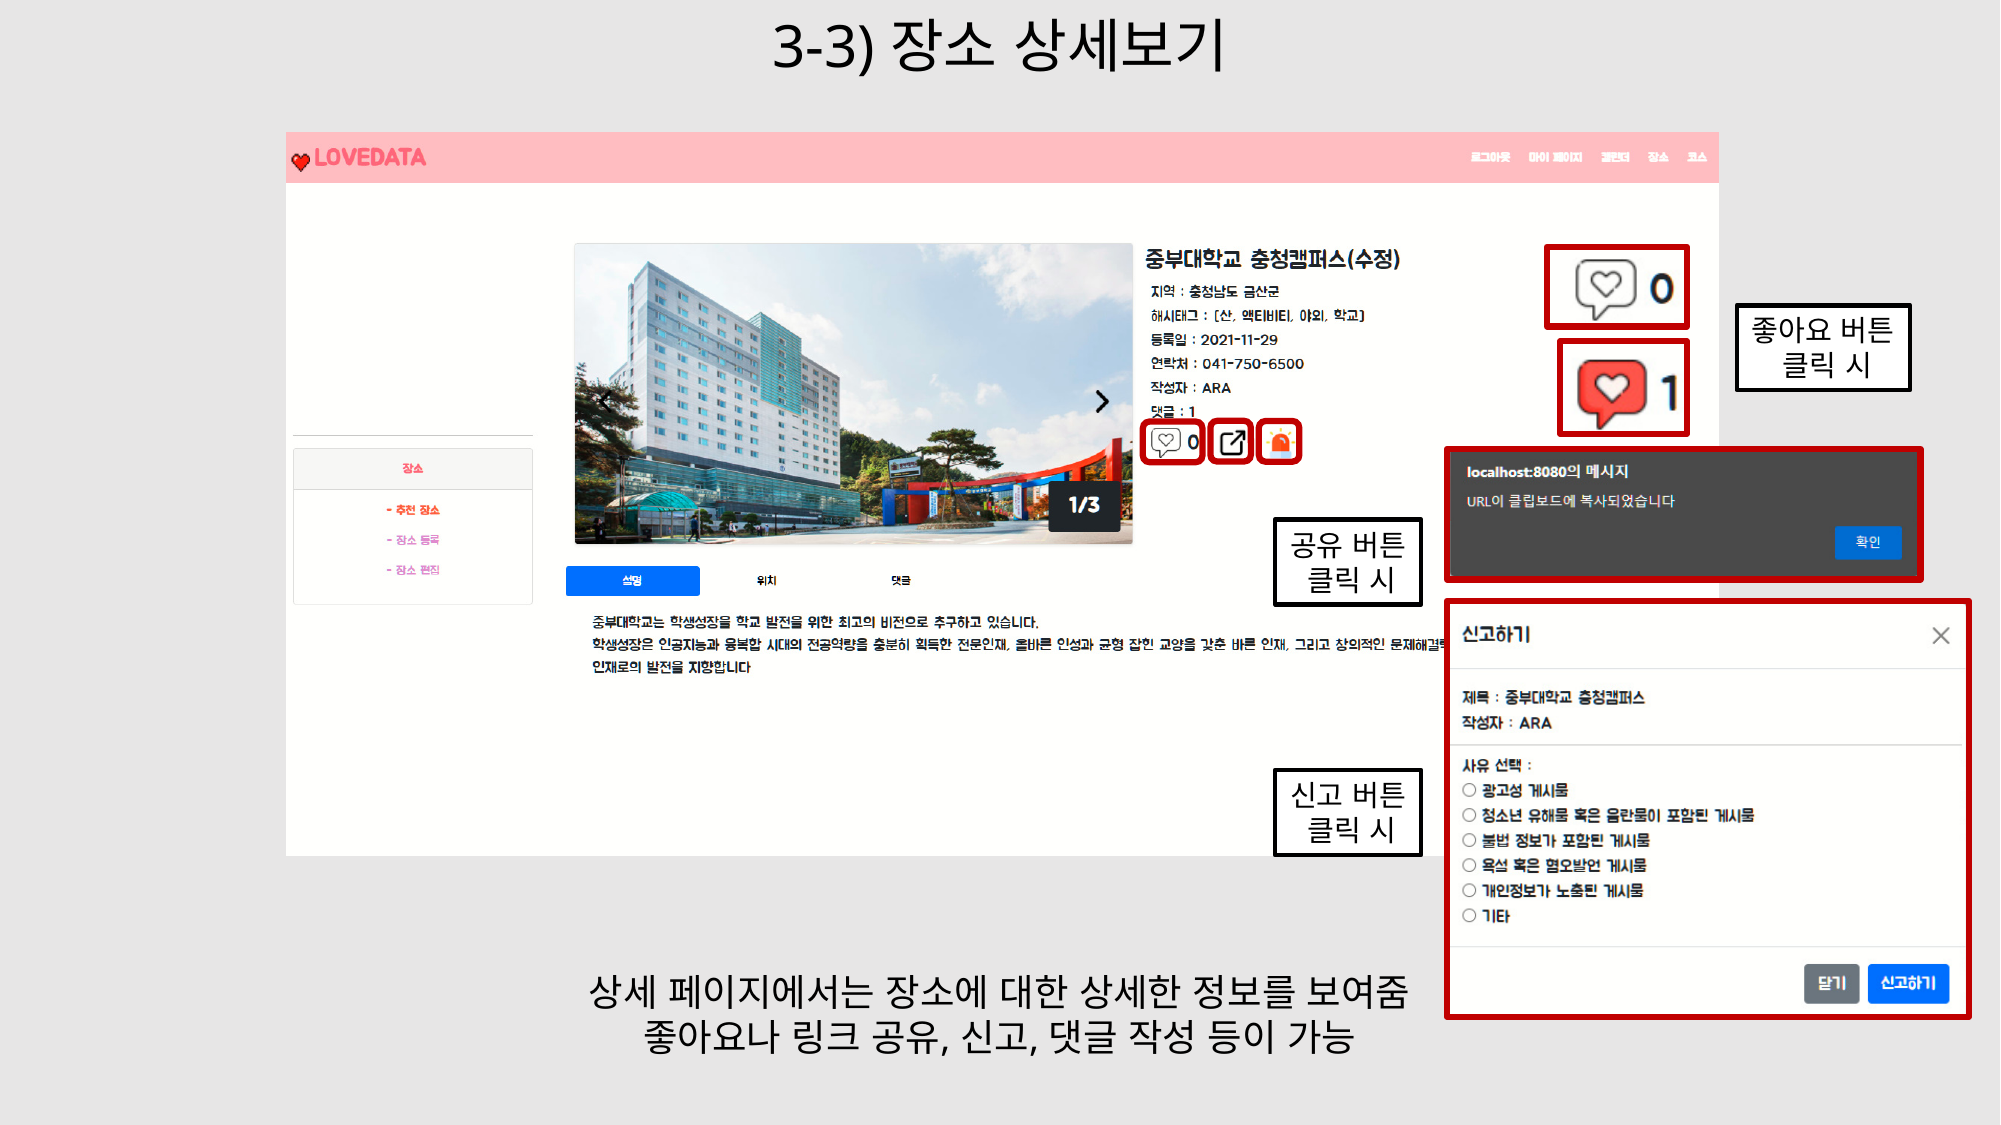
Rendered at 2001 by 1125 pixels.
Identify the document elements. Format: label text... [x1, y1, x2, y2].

text_box 공유 버튼 클릭 시 [1275, 519, 1422, 605]
text_box 3-3) 장소 상세보기 [564, 2, 1436, 87]
picture [1450, 603, 1966, 1014]
text_box 신고 버튼 클릭 시 [1275, 770, 1422, 855]
text_box 좋아요 버튼 클릭 시 [1736, 305, 1910, 390]
picture [1450, 452, 1918, 577]
text_box 상세 페이지에서는 장소에 대한 상세한 정보를 보여줌 좋아요나 링크 공유, 신고, 댓글 작성 등이 가능 [574, 961, 1426, 1067]
picture [286, 132, 1719, 856]
